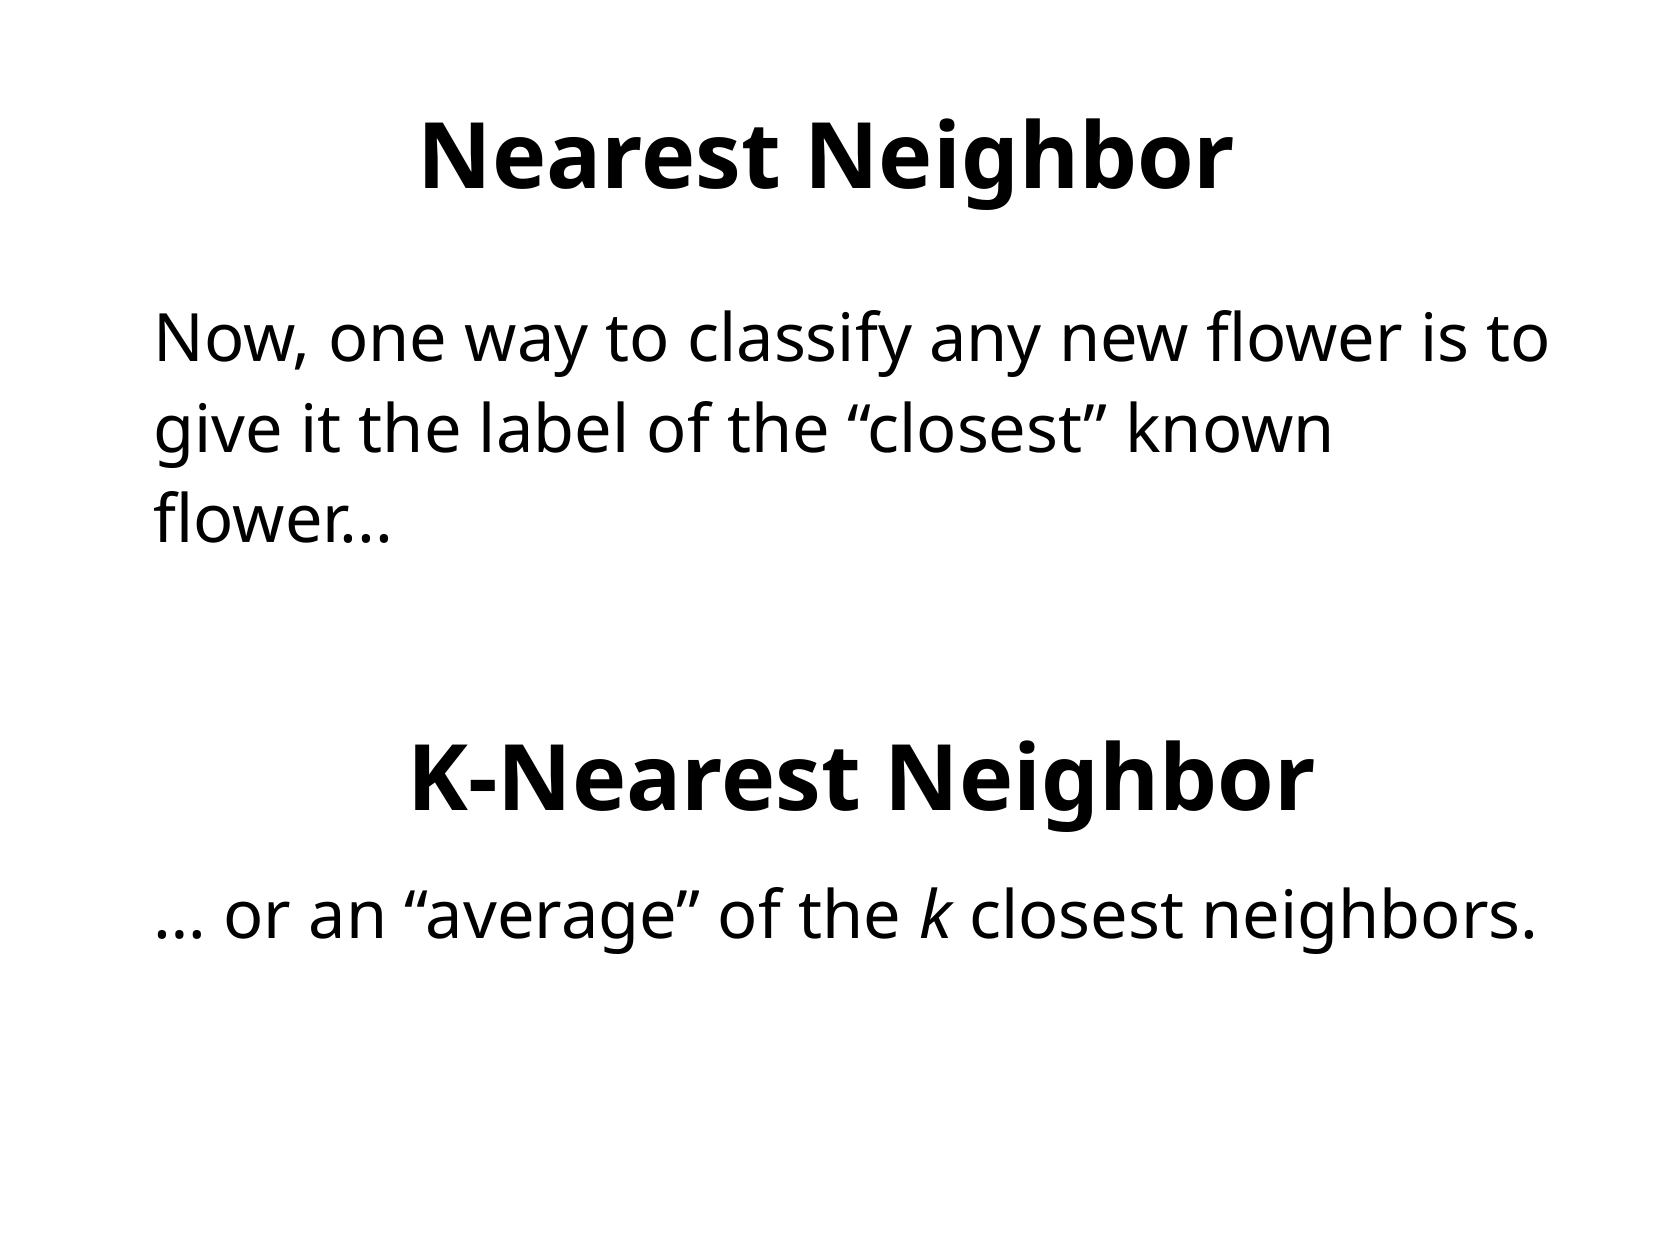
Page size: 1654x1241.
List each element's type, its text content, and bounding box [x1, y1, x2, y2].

title Nearest Neighbor [82, 49, 1571, 257]
list Now, one way to classify any new flower is to give it the label of the “closest” known flower... K-Nearest Neighbor … or an “average” of the k closest neighbors. [82, 290, 1571, 1010]
